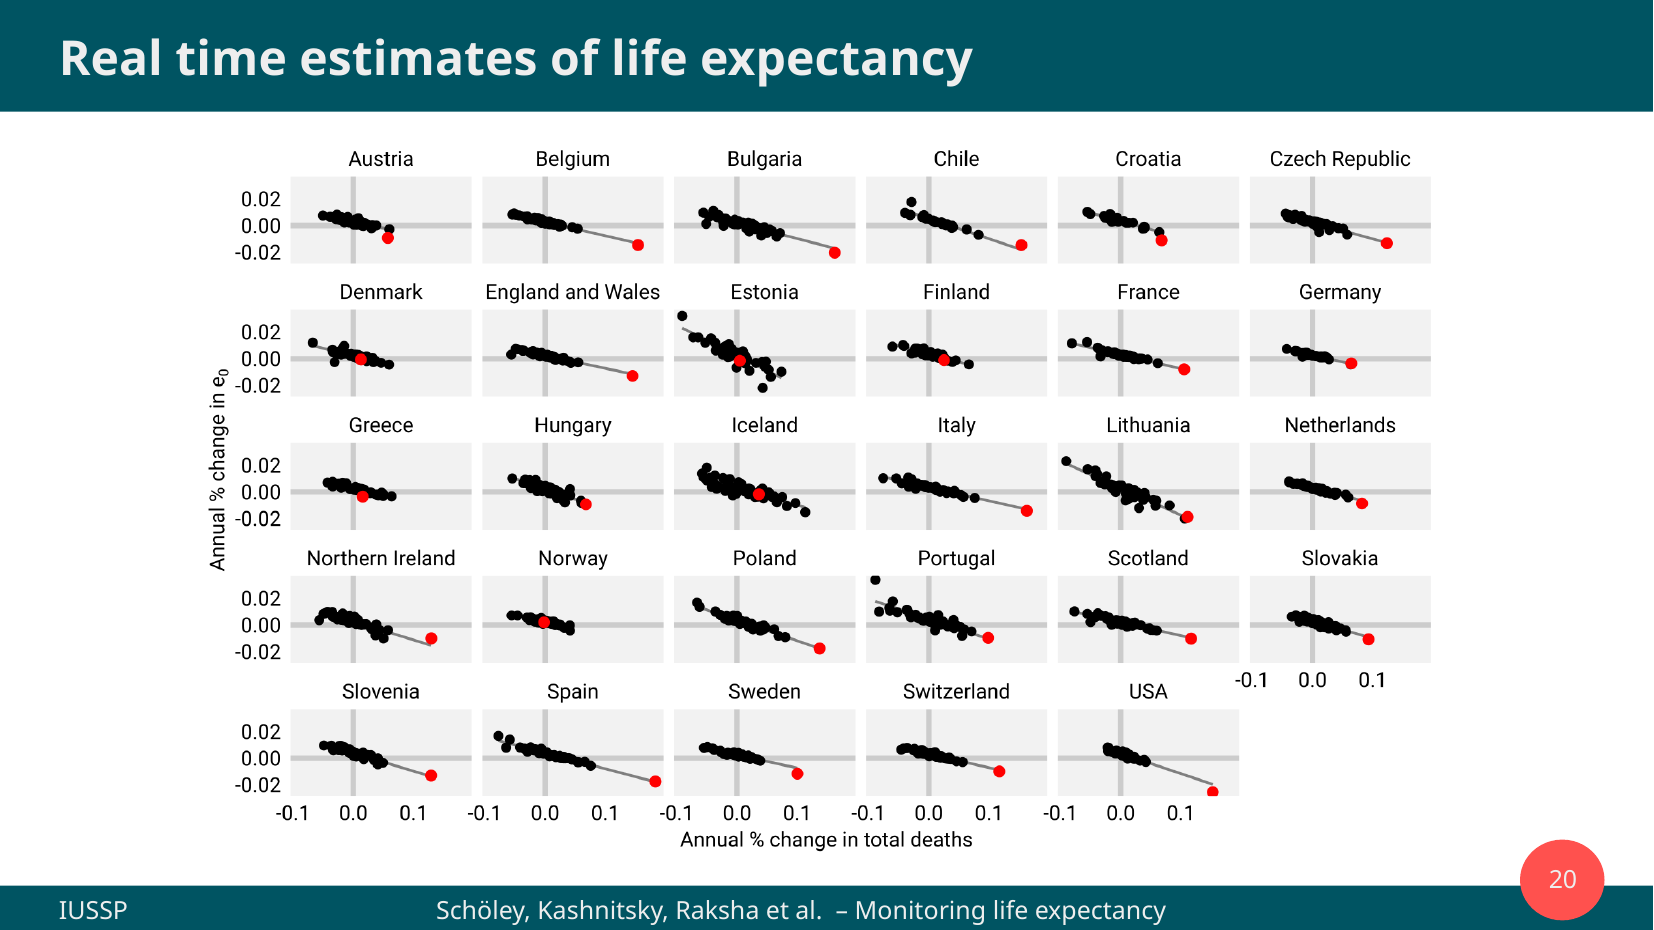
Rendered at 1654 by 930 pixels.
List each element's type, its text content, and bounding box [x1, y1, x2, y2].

picture [195, 130, 1441, 864]
title Real time estimates of life expectancy [58, 0, 1594, 117]
